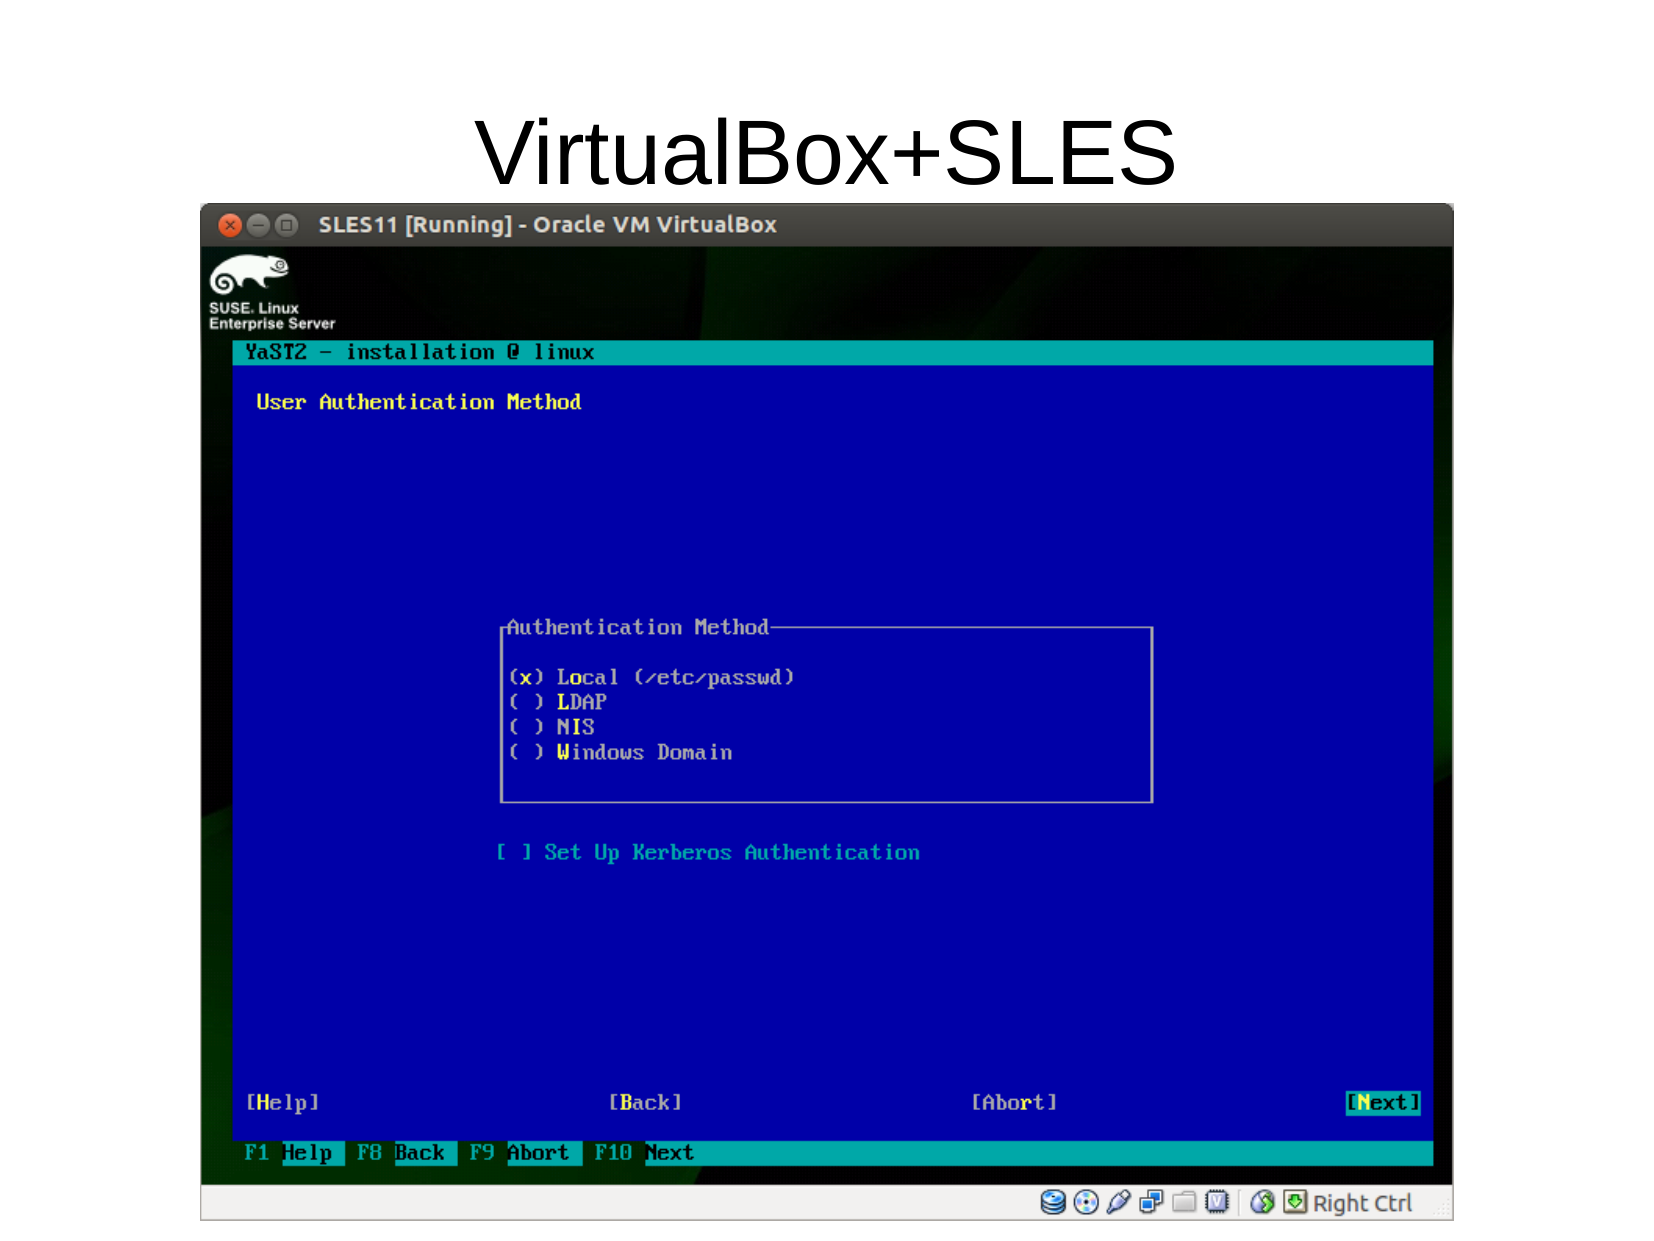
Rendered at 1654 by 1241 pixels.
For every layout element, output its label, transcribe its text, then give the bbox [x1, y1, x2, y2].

title VirtualBox+SLES [82, 49, 1571, 257]
picture [200, 203, 1454, 1221]
